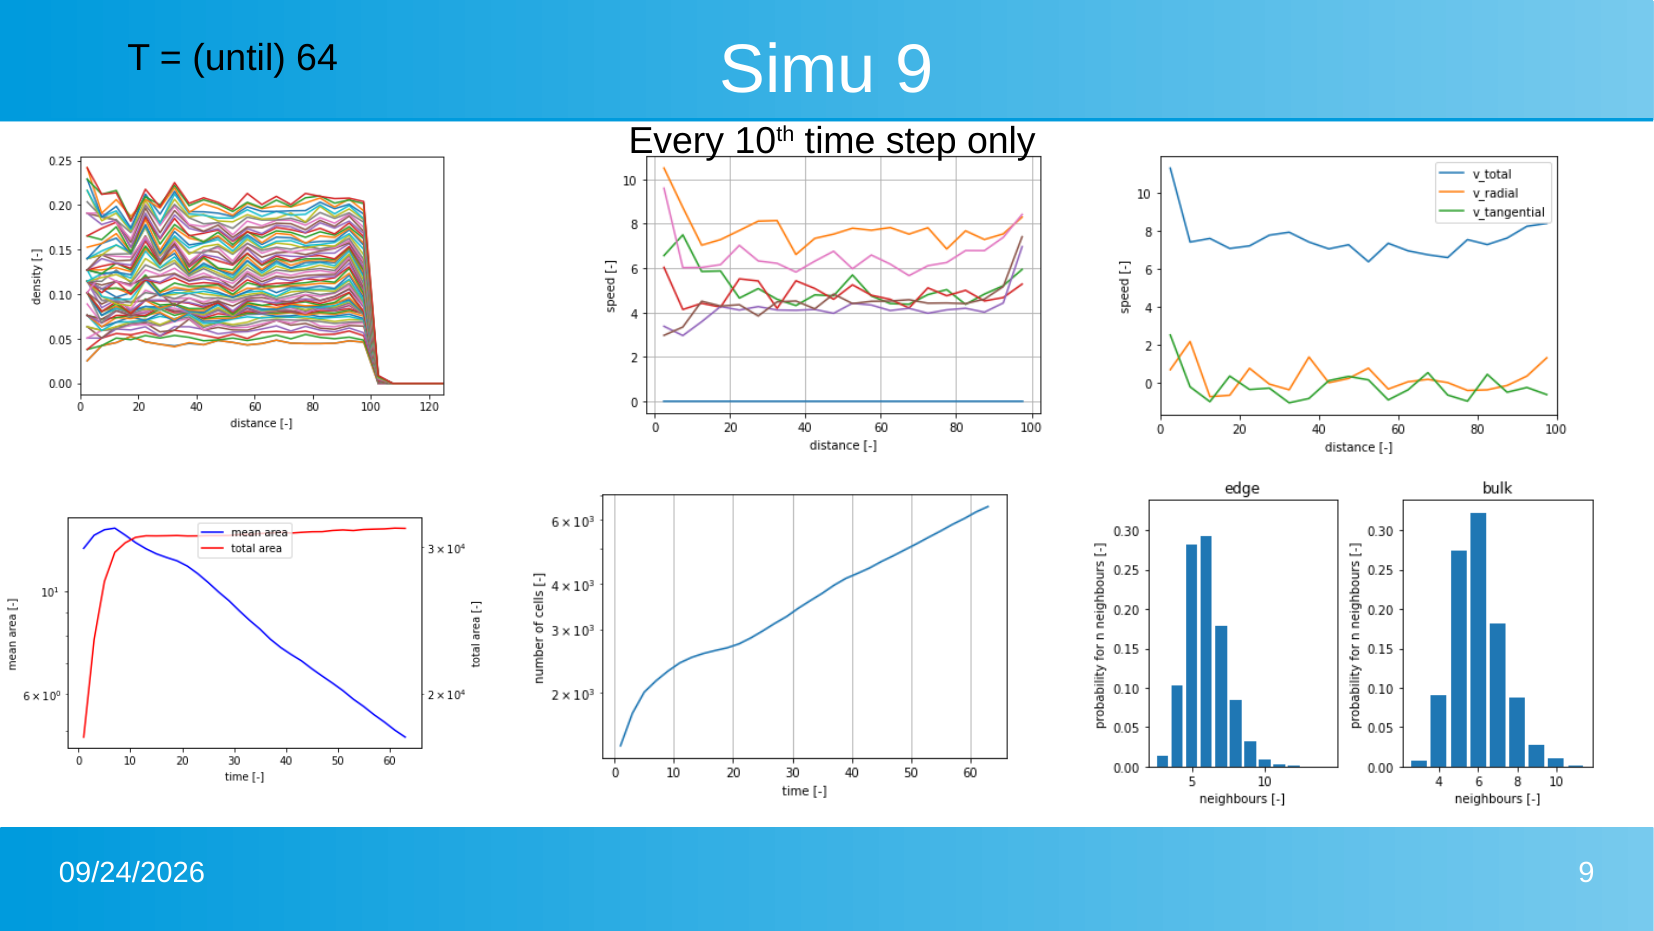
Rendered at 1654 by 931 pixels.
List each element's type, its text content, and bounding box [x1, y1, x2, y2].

picture [525, 487, 1014, 804]
picture [0, 511, 488, 788]
picture [1112, 149, 1576, 460]
text_box T = (until) 64 [112, 29, 451, 87]
title Simu 9 [59, 29, 1595, 108]
text_box Every 10th time step only [613, 112, 1064, 212]
picture [598, 149, 1051, 458]
picture [1087, 473, 1600, 813]
picture [25, 149, 451, 436]
